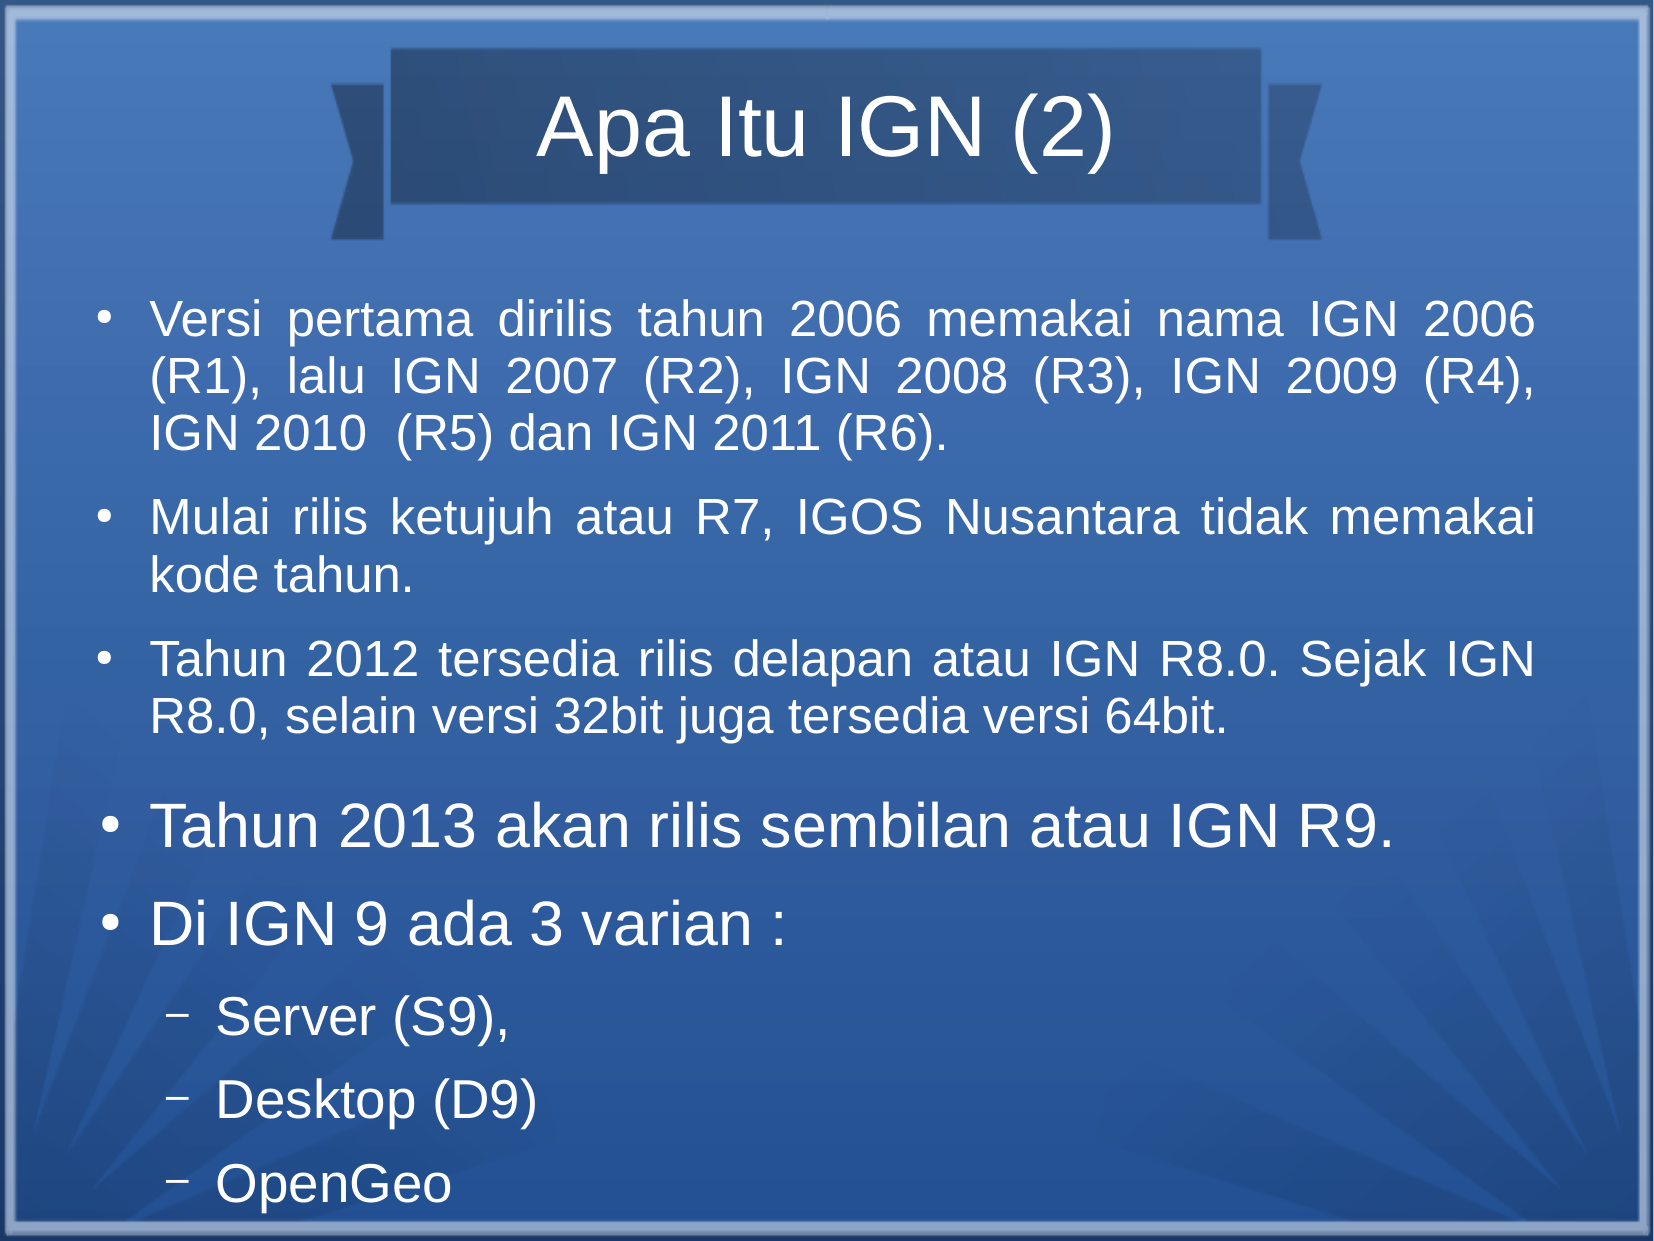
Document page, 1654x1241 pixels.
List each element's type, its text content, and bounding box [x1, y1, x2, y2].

list Versi pertama dirilis tahun 2006 memakai nama IGN 2006 (R1), lalu IGN 2007 (R2), IGN 2008 (R3), IGN 2009 (R4), IGN 2010 (R5) dan IGN 2011 (R6). Mulai rilis ketujuh atau R7, IGOS Nusantara tidak memakai kode tahun. Tahun 2012 tersedia rilis delapan atau IGN R8.0. Sejak IGN R8.0, selain versi 32bit juga tersedia versi 64bit. [82, 290, 1538, 748]
title Apa Itu IGN (2) [389, 49, 1264, 205]
picture [0, 0, 1654, 1241]
list Tahun 2013 akan rilis sembilan atau IGN R9. Di IGN 9 ada 3 varian : Server (S9), Desktop (D9) OpenGeo [82, 790, 1538, 1216]
